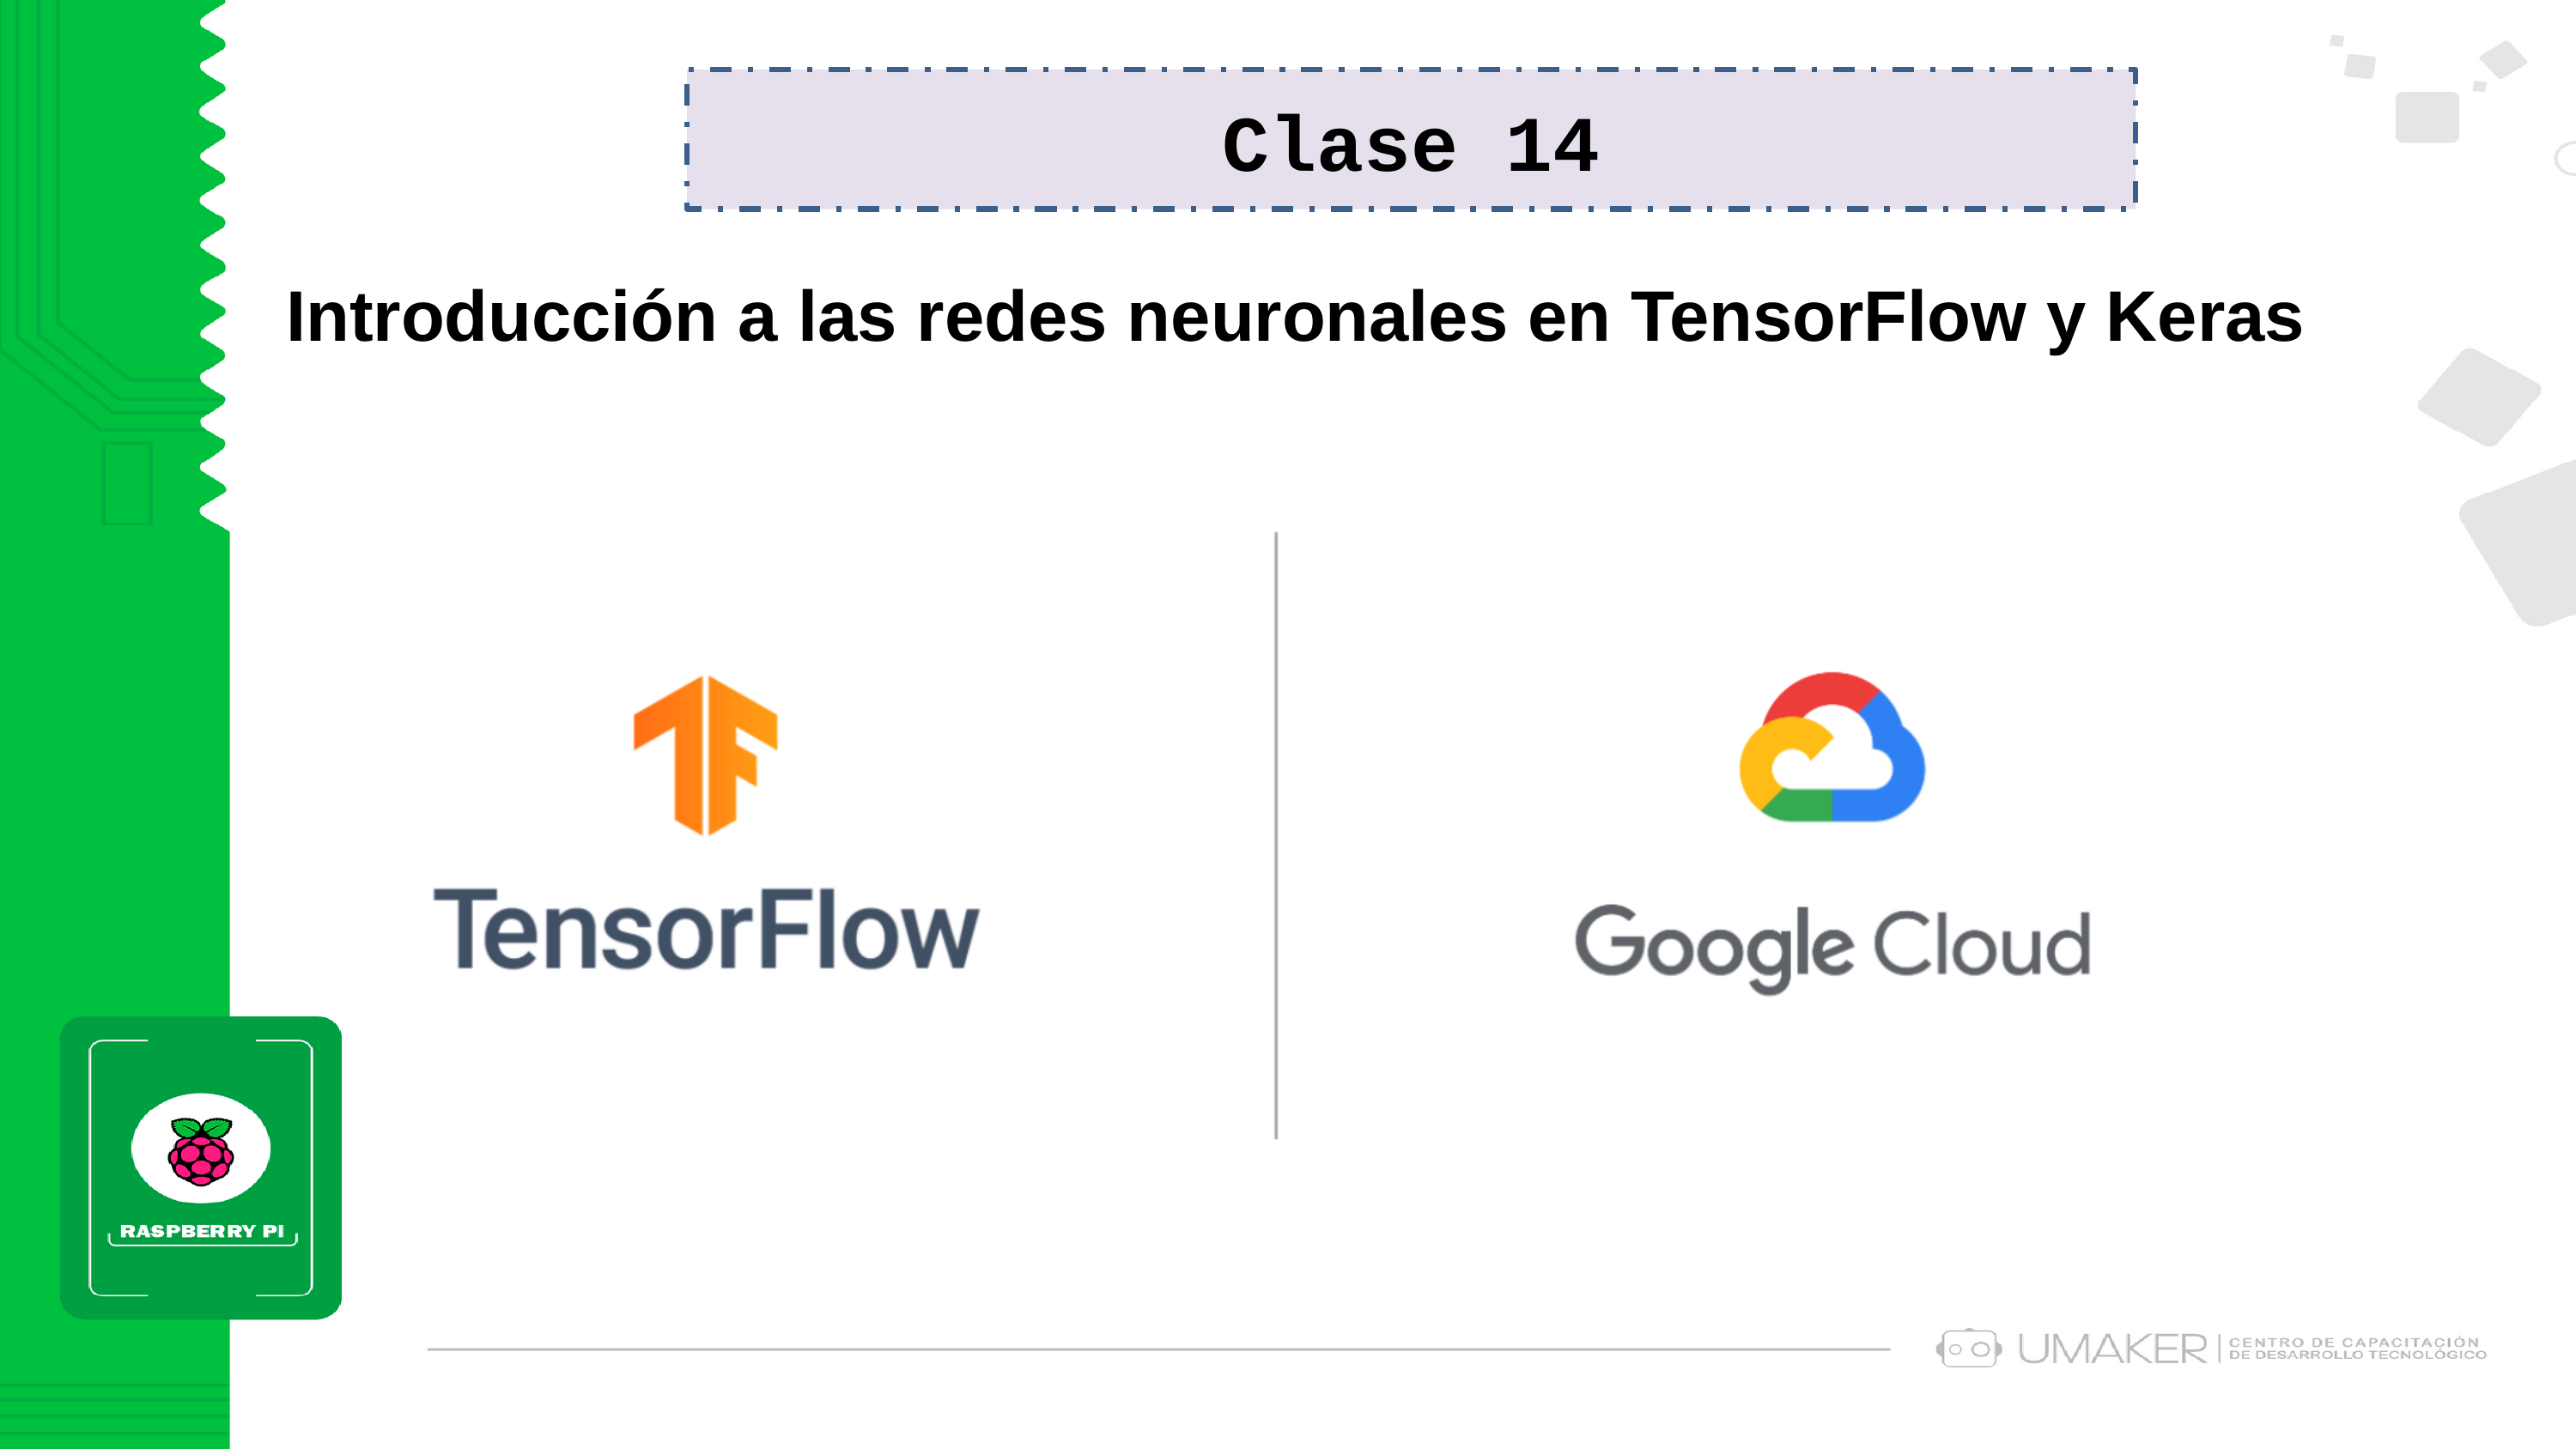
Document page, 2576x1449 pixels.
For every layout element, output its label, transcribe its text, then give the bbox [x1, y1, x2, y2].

text_box Introducción a las redes neuronales en TensorFlow y Keras [229, 264, 2363, 416]
text_box Clase 14 [687, 70, 2136, 209]
picture [0, 0, 2576, 1449]
